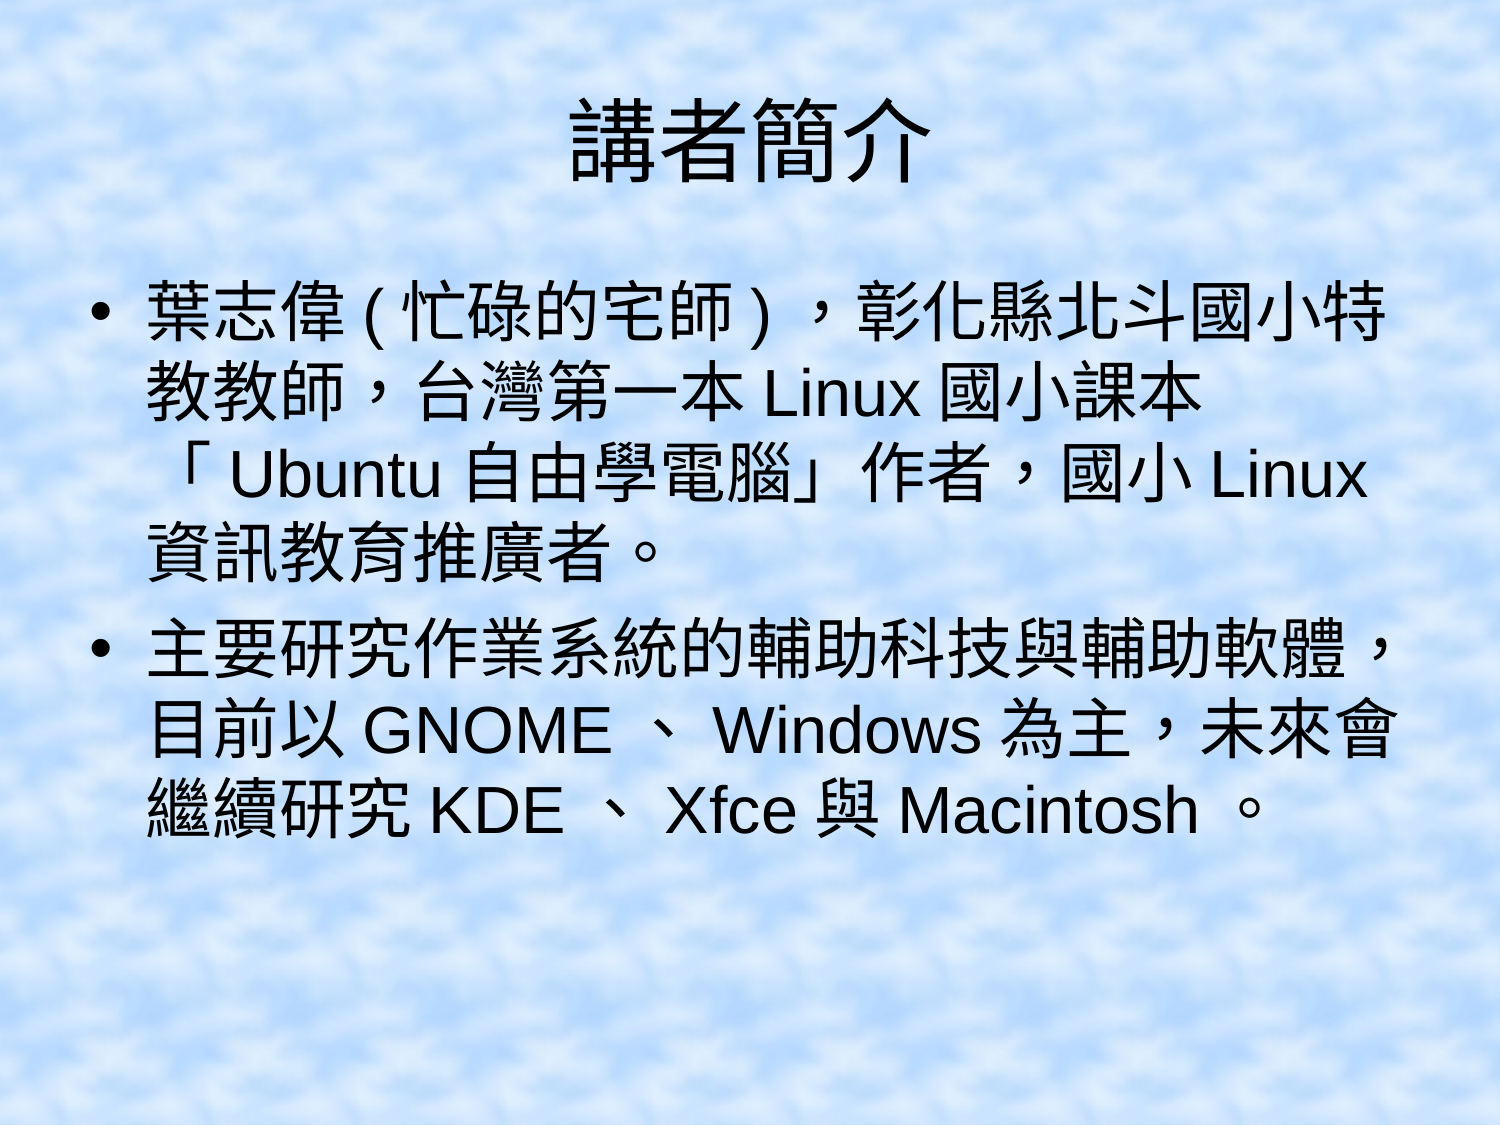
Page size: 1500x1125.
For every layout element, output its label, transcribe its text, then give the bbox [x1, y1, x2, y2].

list 葉志偉(忙碌的宅師)，彰化縣北斗國小特教教師，台灣第一本Linux國小課本「Ubuntu自由學電腦」作者，國小Linux資訊教育推廣者。 主要研究作業系統的輔助科技與輔助軟體，目前以GNOME、Windows為主，未來會繼續研究KDE、Xfce與Macintosh。 [75, 262, 1426, 1021]
picture [0, 0, 1500, 1125]
title 講者簡介 [75, 20, 1426, 257]
